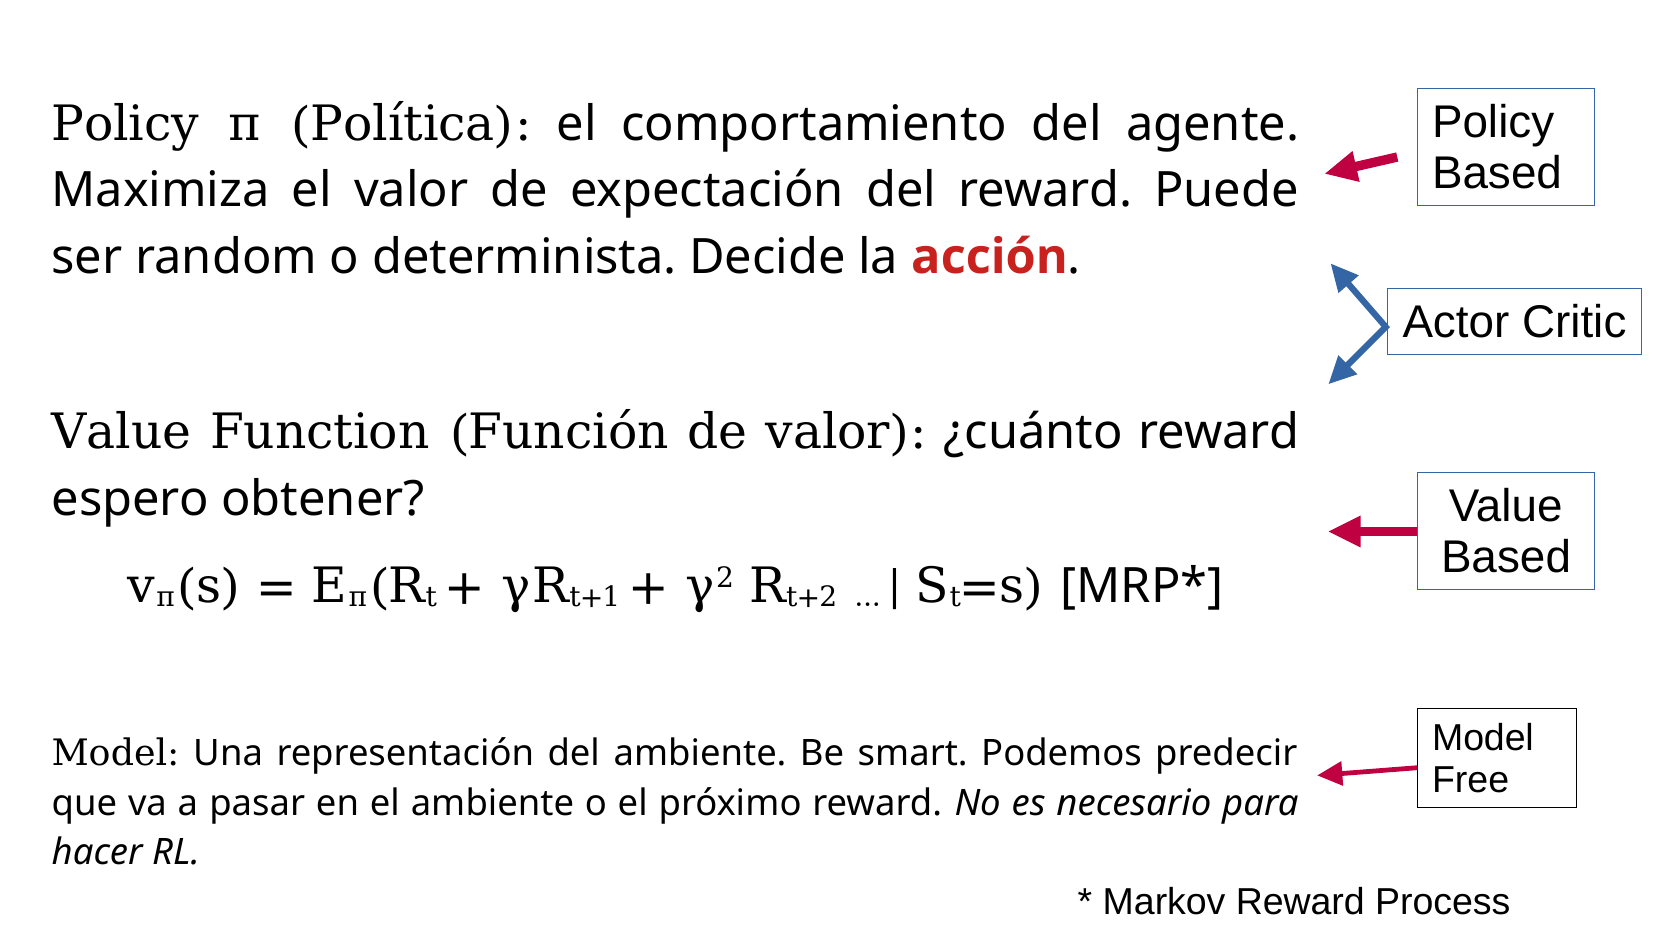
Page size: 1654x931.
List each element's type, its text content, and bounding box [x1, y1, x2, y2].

text_box * Markov Reward Process [1062, 873, 1625, 931]
text_box Value Based [1417, 472, 1595, 590]
text_box Policy Based [1417, 88, 1595, 206]
text_box Actor Critic [1387, 288, 1642, 355]
list Policy π (Política): el comportamiento del agente. Maximiza el valor de expectación del reward. Puede ser random o determinista. Decide la acción. Value Function (Función de valor): ¿cuánto reward espero obtener? vπ(s) = Eπ(Rt + γRt+1 + γ2 Rt+2 … | St=s) [MRP*] Model: Una representación del ambiente. Be smart. Podemos predecir que va a pasar en el ambiente o el próximo reward. No es necesario para hacer RL. [0, 88, 1300, 886]
text_box Model Free [1417, 708, 1577, 808]
